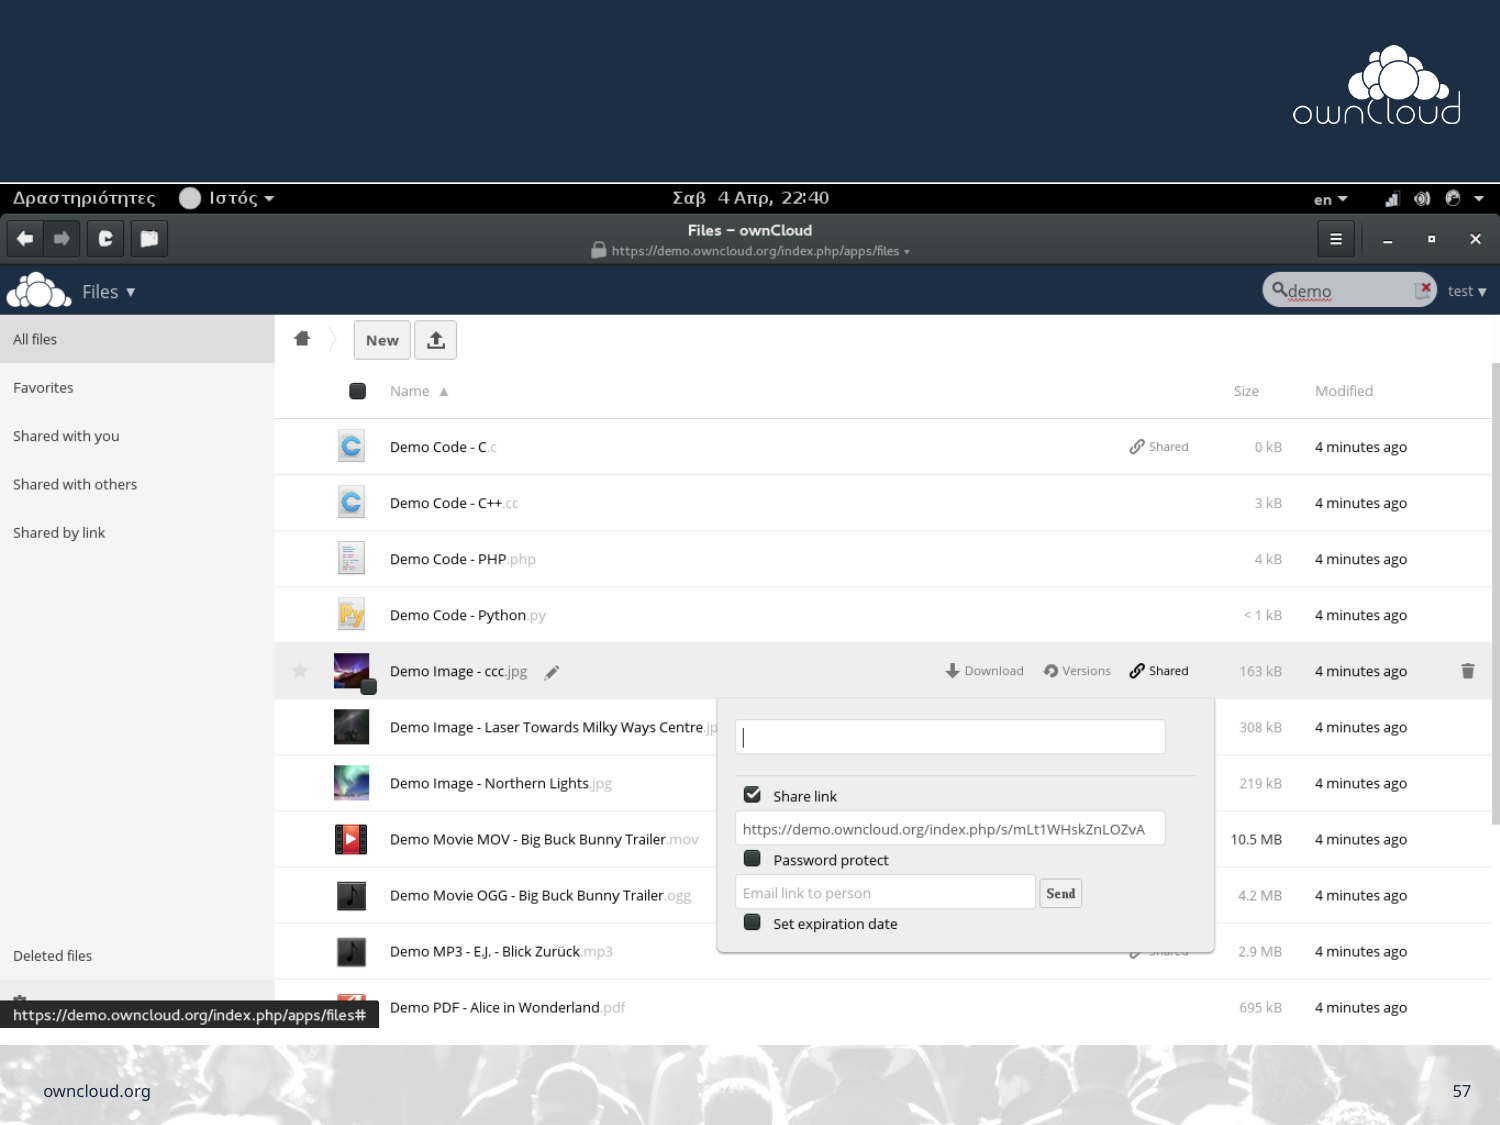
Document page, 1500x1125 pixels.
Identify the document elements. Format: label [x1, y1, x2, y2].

picture [1293, 45, 1460, 124]
picture [0, 184, 1500, 1028]
picture [0, 1045, 1500, 1125]
